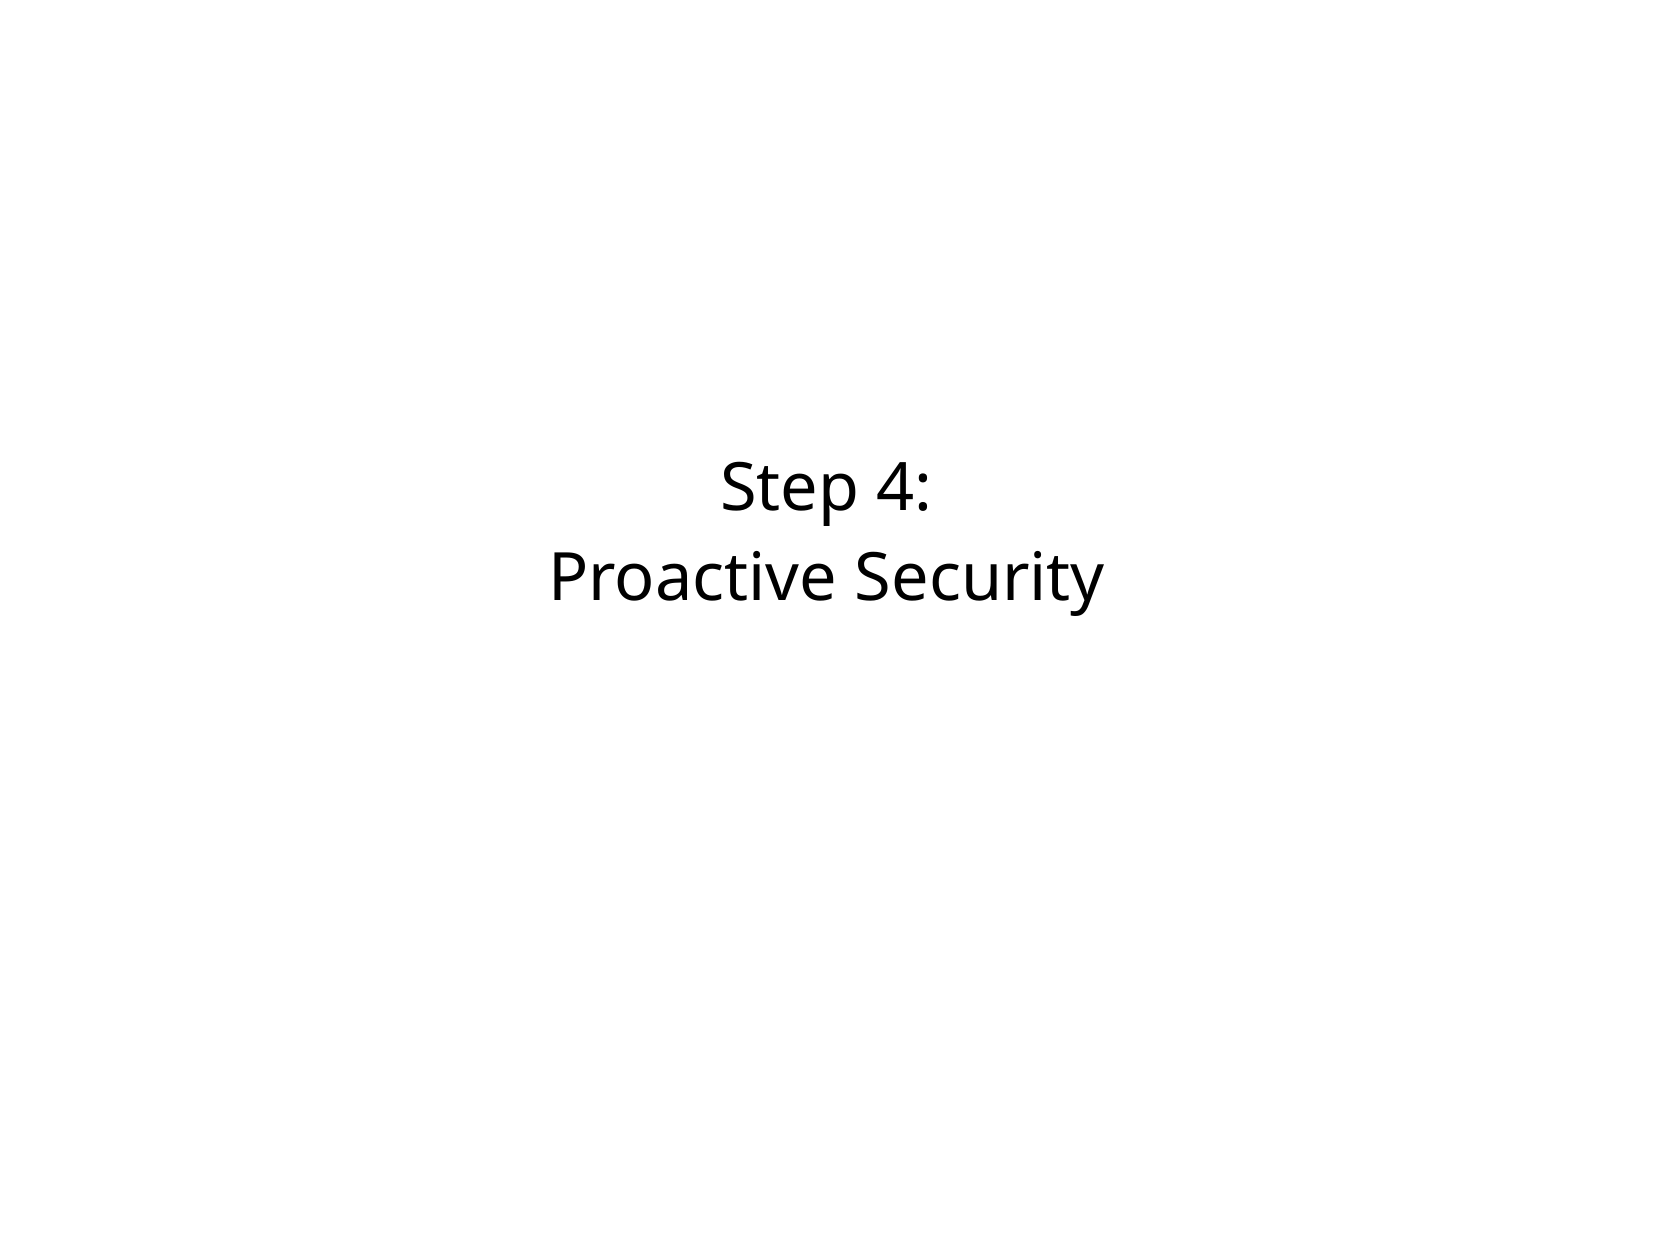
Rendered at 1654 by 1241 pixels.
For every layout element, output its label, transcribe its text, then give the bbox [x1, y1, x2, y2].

subtitle Step 4: Proactive Security [82, 49, 1571, 1010]
